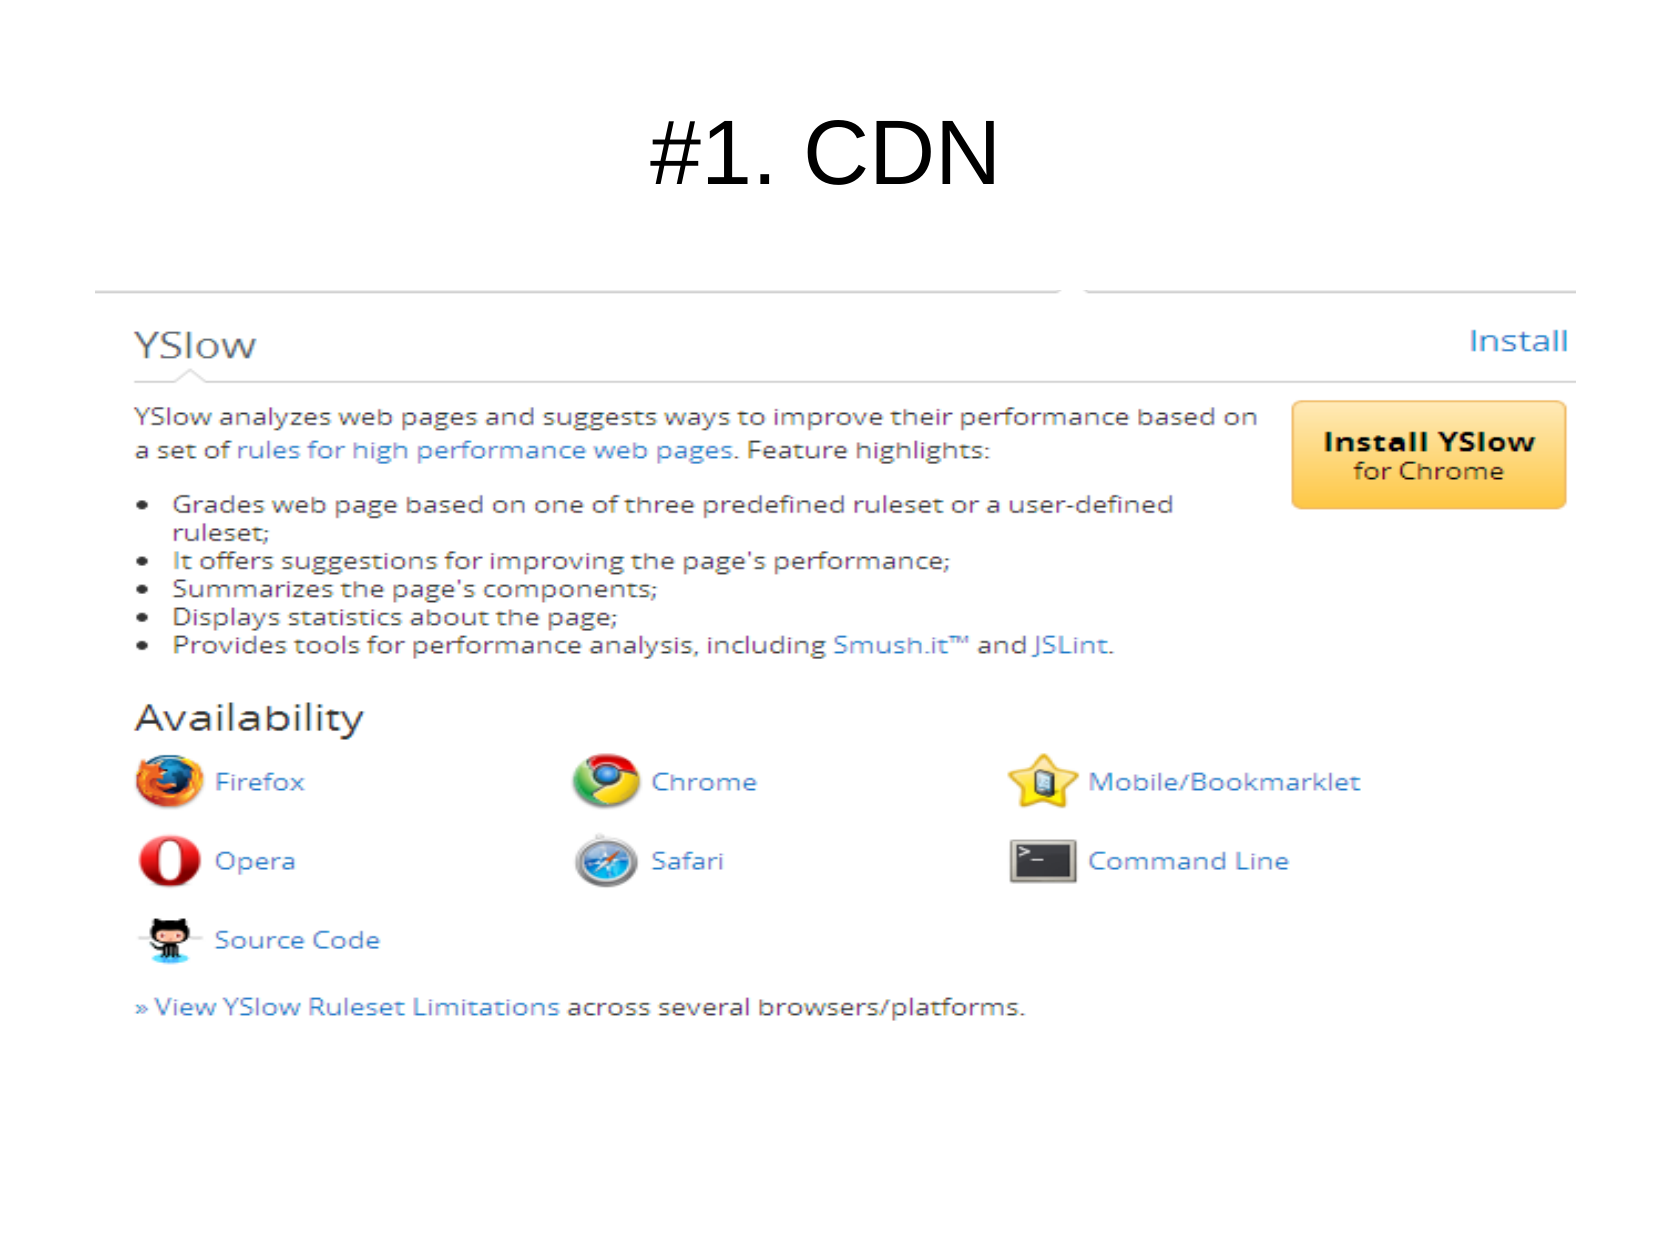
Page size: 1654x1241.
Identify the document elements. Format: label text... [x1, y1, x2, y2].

picture [95, 290, 1576, 1036]
title #1. CDN [82, 49, 1571, 257]
